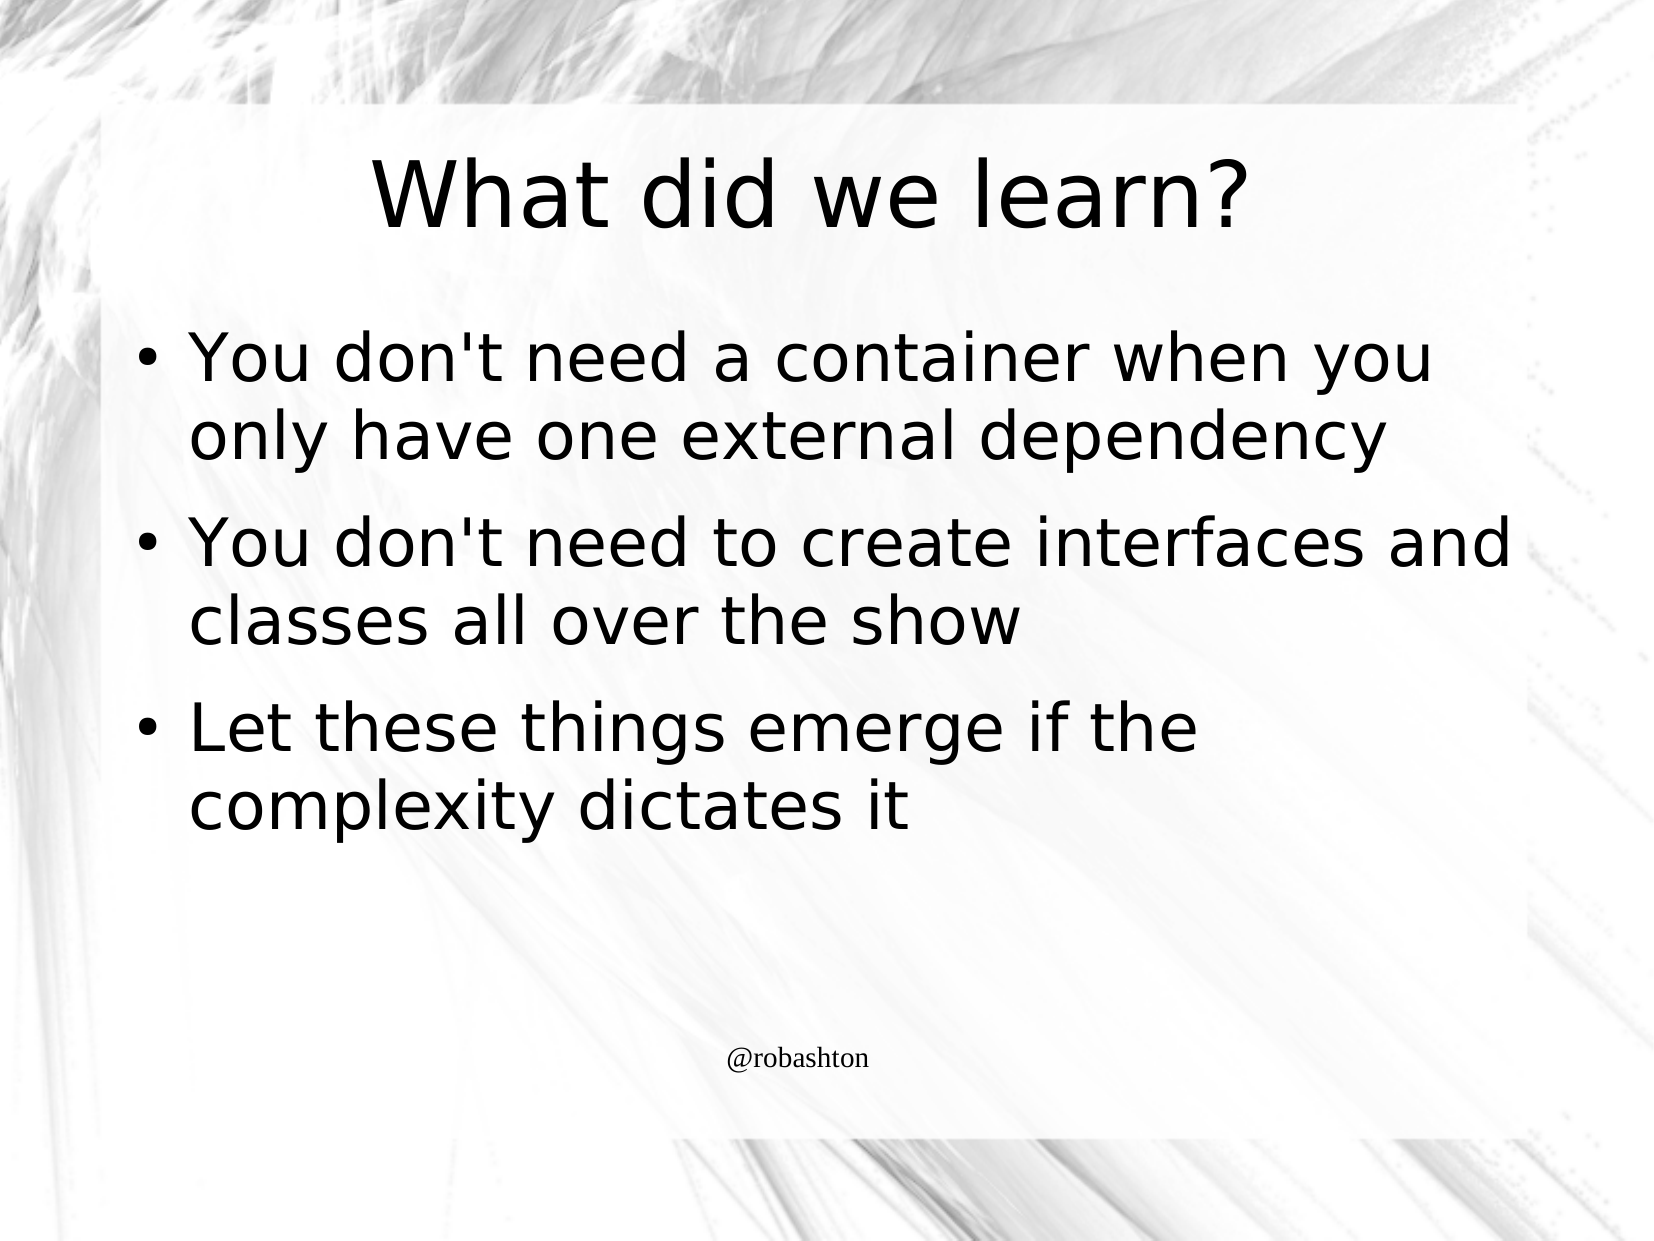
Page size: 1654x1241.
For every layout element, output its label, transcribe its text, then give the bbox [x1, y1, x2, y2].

title What did we learn? [118, 112, 1506, 281]
picture [0, 0, 1654, 1241]
list You don't need a container when you only have one external dependency You don't need to create interfaces and classes all over the show Let these things emerge if the complexity dictates it [118, 319, 1571, 1040]
